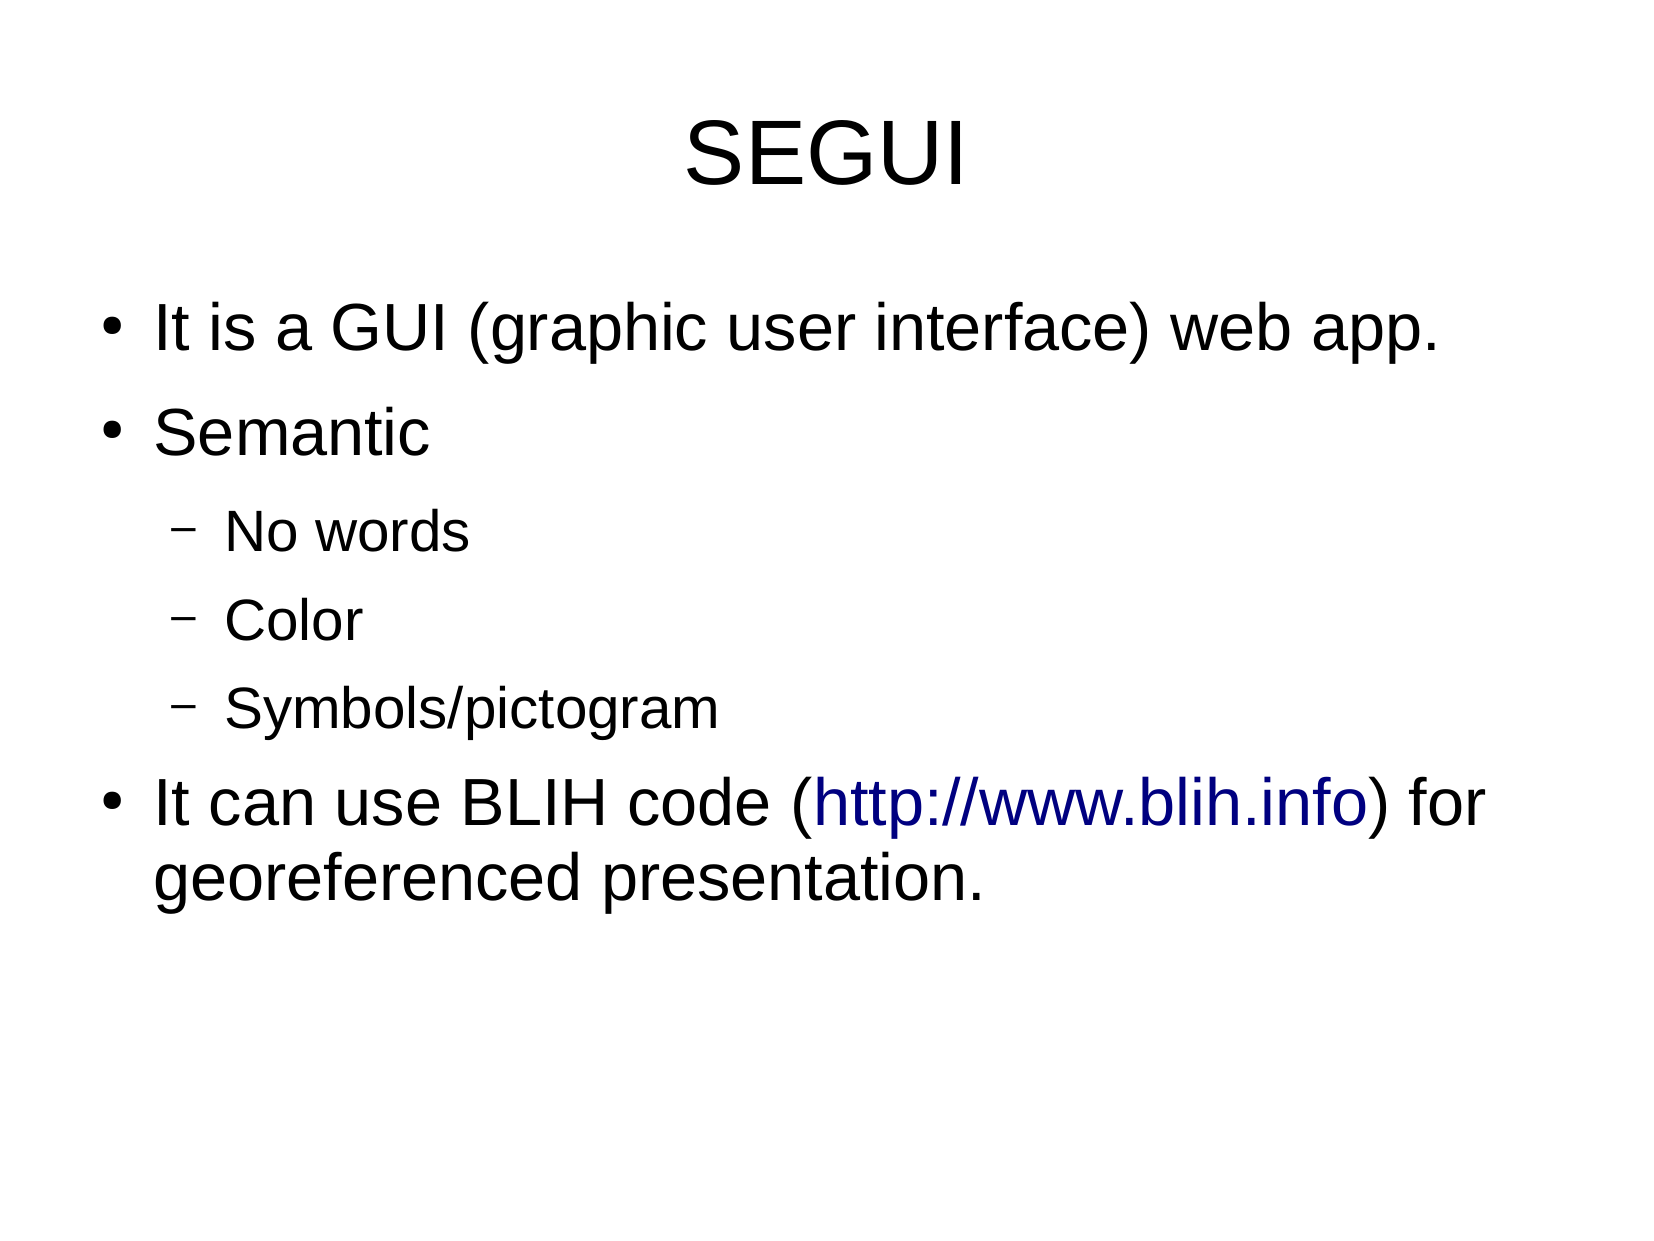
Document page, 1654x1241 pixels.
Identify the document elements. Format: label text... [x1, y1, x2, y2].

title SEGUI [82, 49, 1571, 257]
list It is a GUI (graphic user interface) web app. Semantic No words Color Symbols/pictogram It can use BLIH code (http://www.blih.info) for georeferenced presentation. [82, 290, 1571, 1010]
